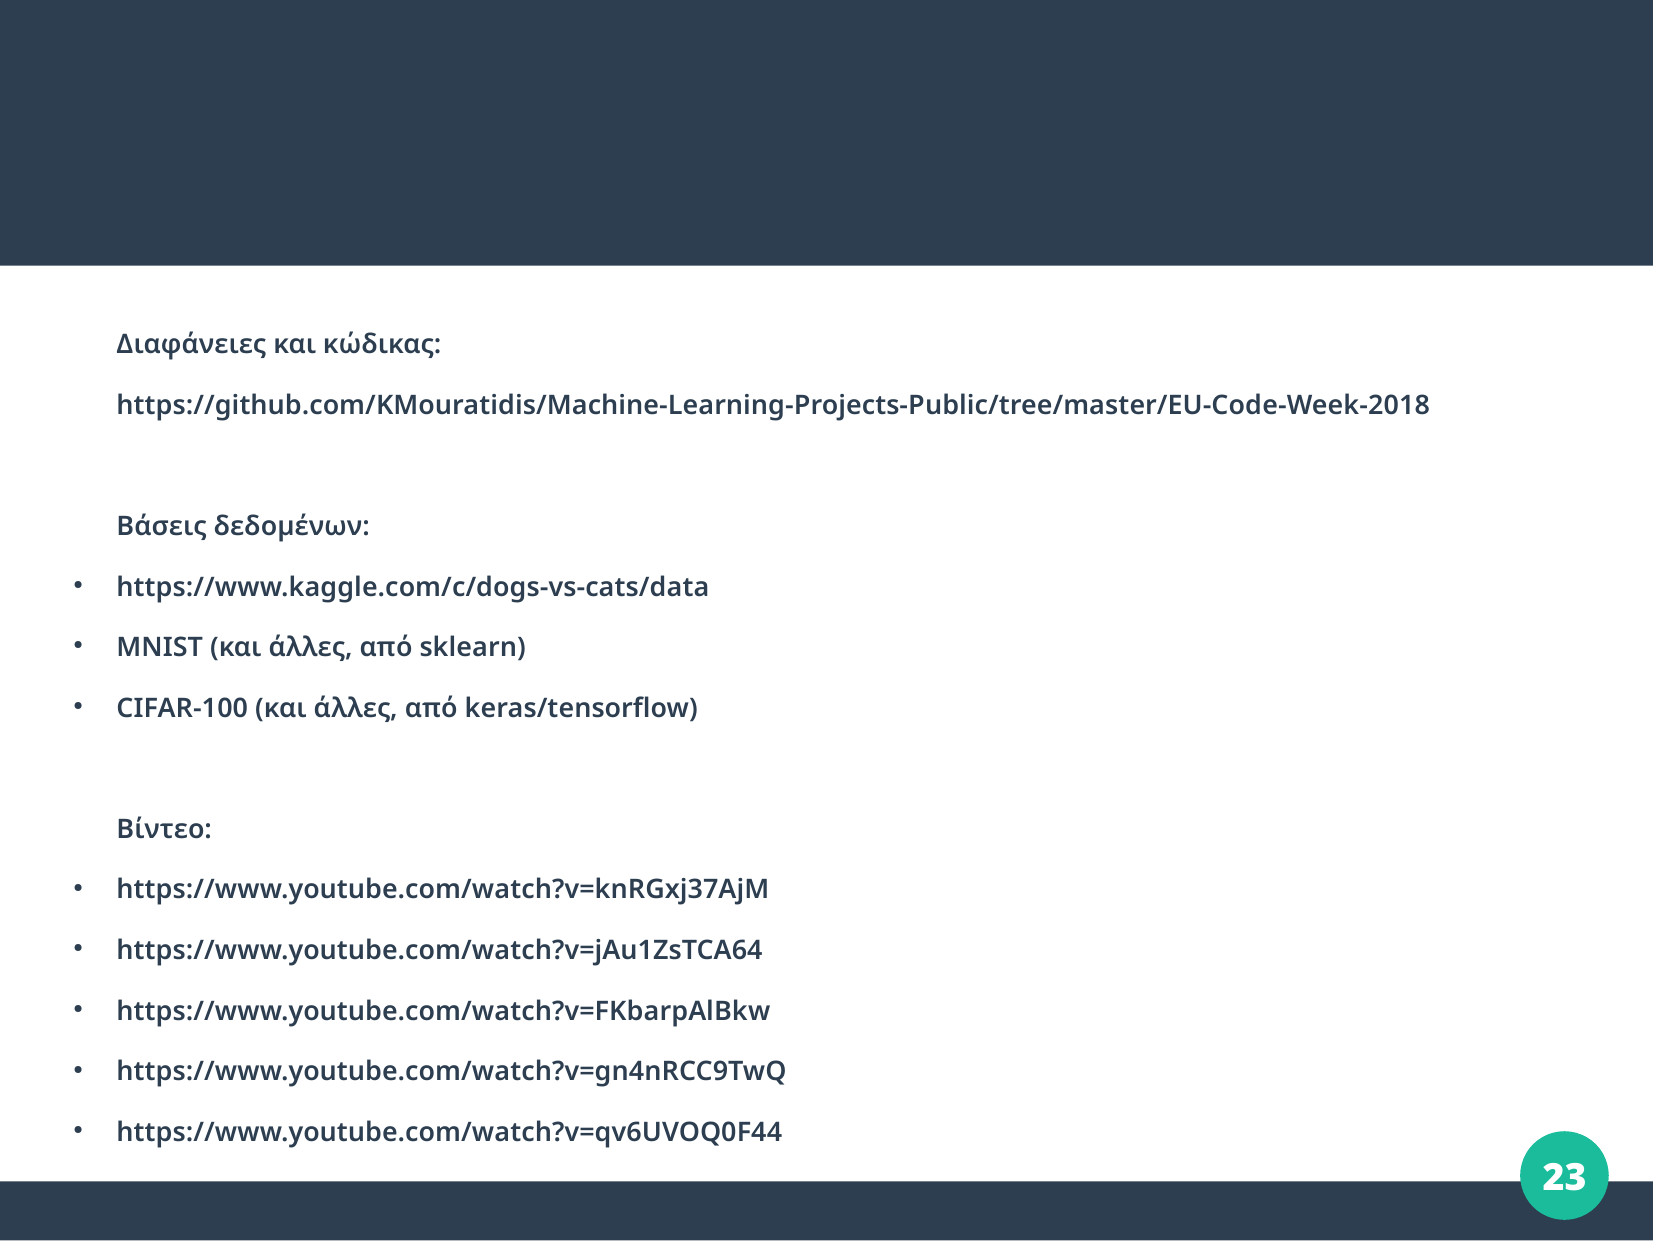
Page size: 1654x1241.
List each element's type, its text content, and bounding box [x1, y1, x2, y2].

list Διαφάνειες και κώδικας: https://github.com/KMouratidis/Machine-Learning-Projects-Public/tree/master/EU-Code-Week-2018 Βάσεις δεδομένων: https://www.kaggle.com/c/dogs-vs-cats/data MNIST (και άλλες, από sklearn) CIFAR-100 (και άλλες, από keras/tensorflow) Βίντεο: https://www.youtube.com/watch?v=knRGxj37AjM https://www.youtube.com/watch?v=jAu1ZsTCA64 https://www.youtube.com/watch?v=FKbarpAlBkw https://www.youtube.com/watch?v=gn4nRCC9TwQ https://www.youtube.com/watch?v=qv6UVOQ0F44 [58, 324, 1594, 1152]
